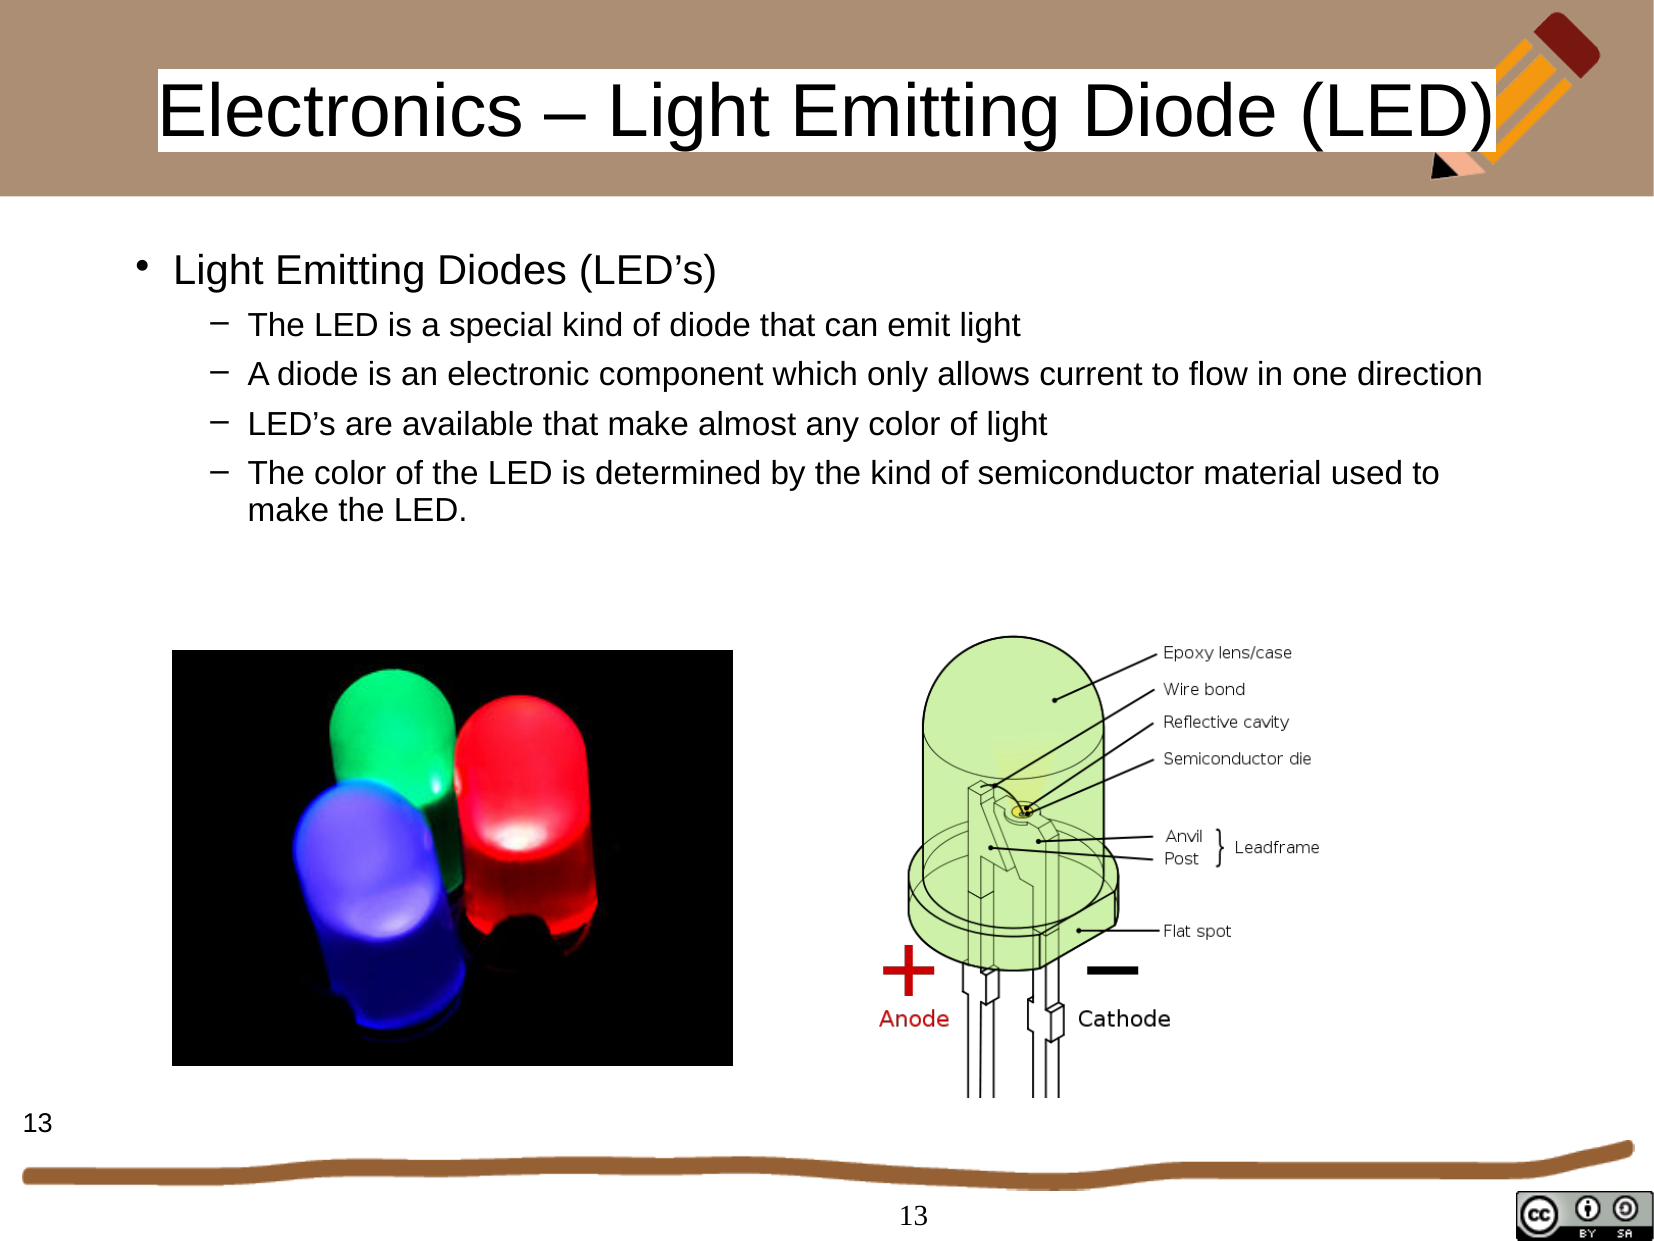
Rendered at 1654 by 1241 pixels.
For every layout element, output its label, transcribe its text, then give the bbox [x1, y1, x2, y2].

picture [22, 1140, 1654, 1241]
picture [172, 650, 733, 1066]
picture [874, 588, 1333, 1098]
text_box <number> [4, 1097, 71, 1147]
title Electronics – Light Emitting Diode (LED) [82, 49, 1571, 172]
text_box Light Emitting Diodes (LED’s) The LED is a special kind of diode that can emit light A diode is an electronic component which only allows current to flow in one direction LED’s are available that make almost any color of light The color of the LED is determined by the kind of semiconductor material used to make the LED. [120, 239, 1507, 1043]
picture [1430, 12, 1601, 181]
